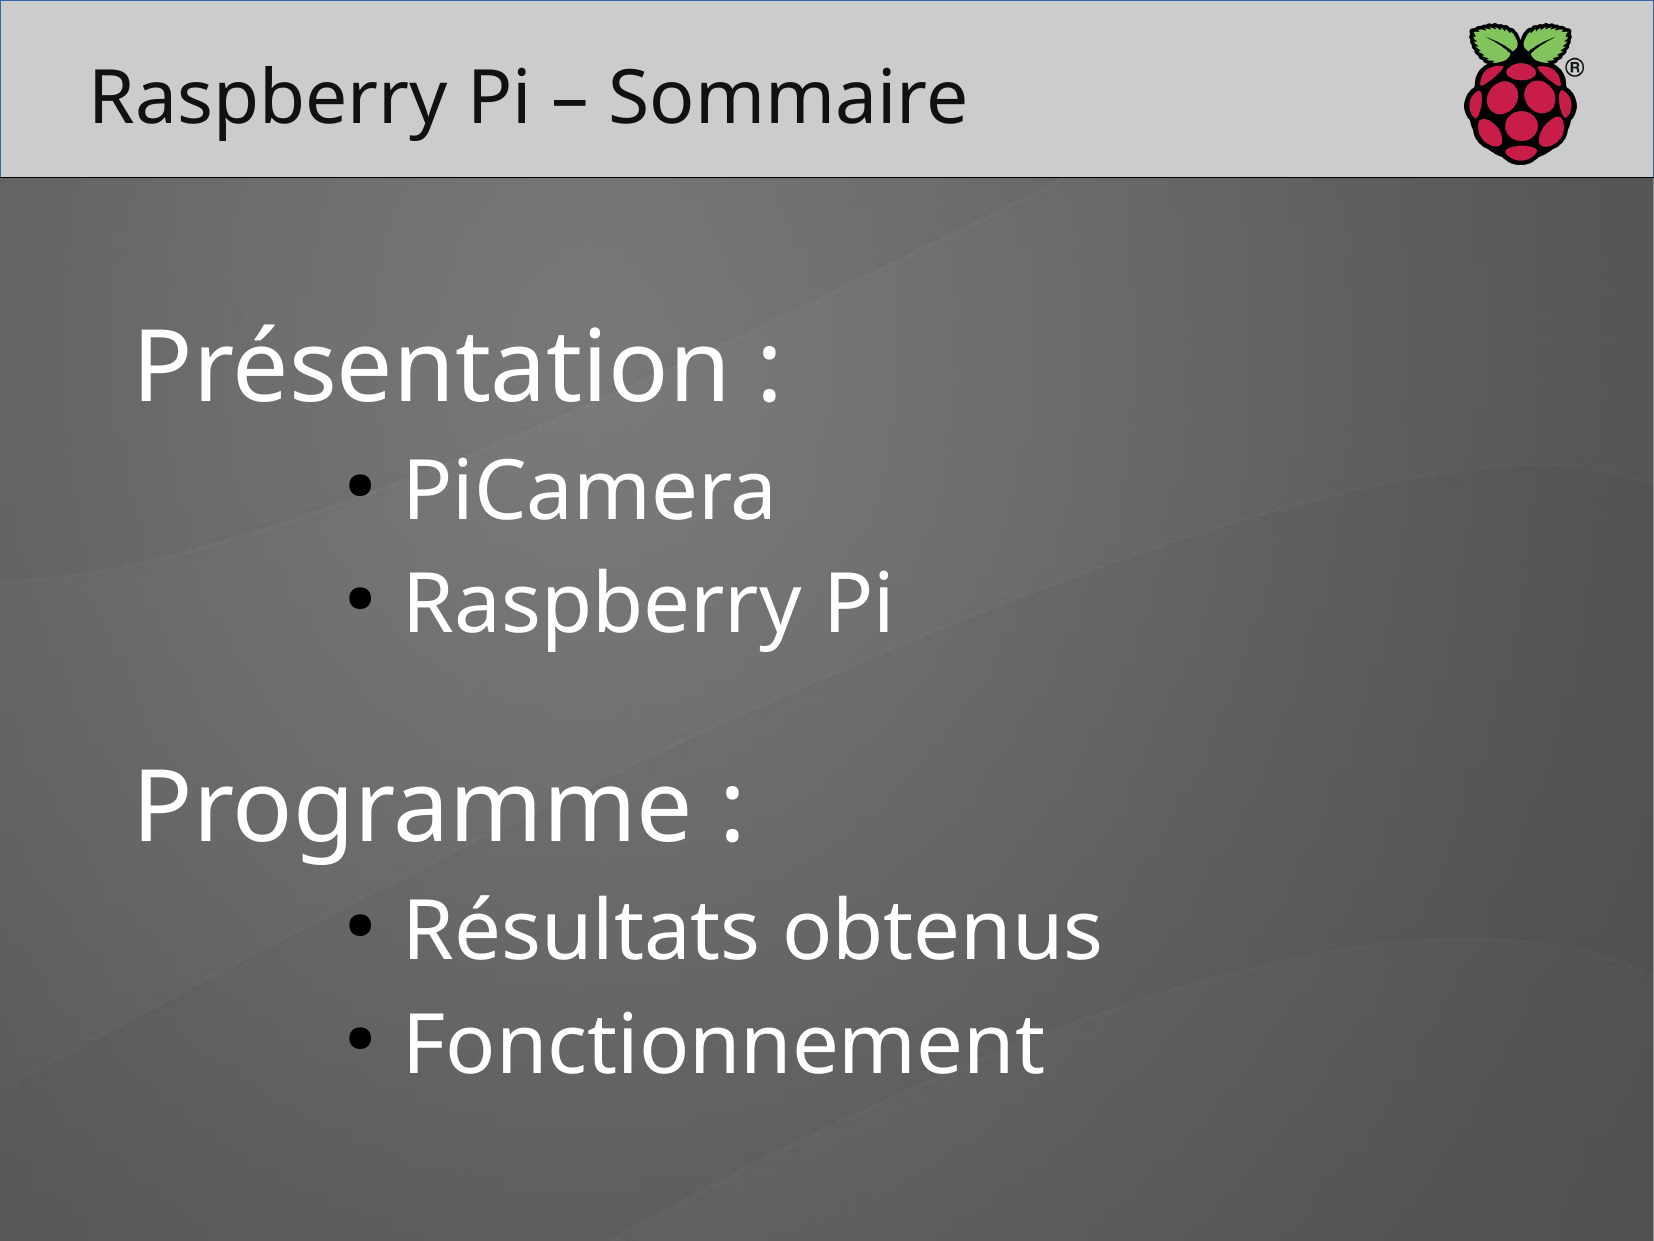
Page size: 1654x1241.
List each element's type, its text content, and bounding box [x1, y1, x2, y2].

picture [0, 178, 1654, 1241]
text_box Présentation : PiCamera Raspberry Pi [118, 312, 1536, 752]
text_box Raspberry Pi – Sommaire [0, 35, 1123, 254]
text_box Programme : Résultats obtenus Fonctionnement [118, 752, 1536, 1193]
picture [1464, 23, 1584, 165]
text_box [0, 0, 1654, 177]
